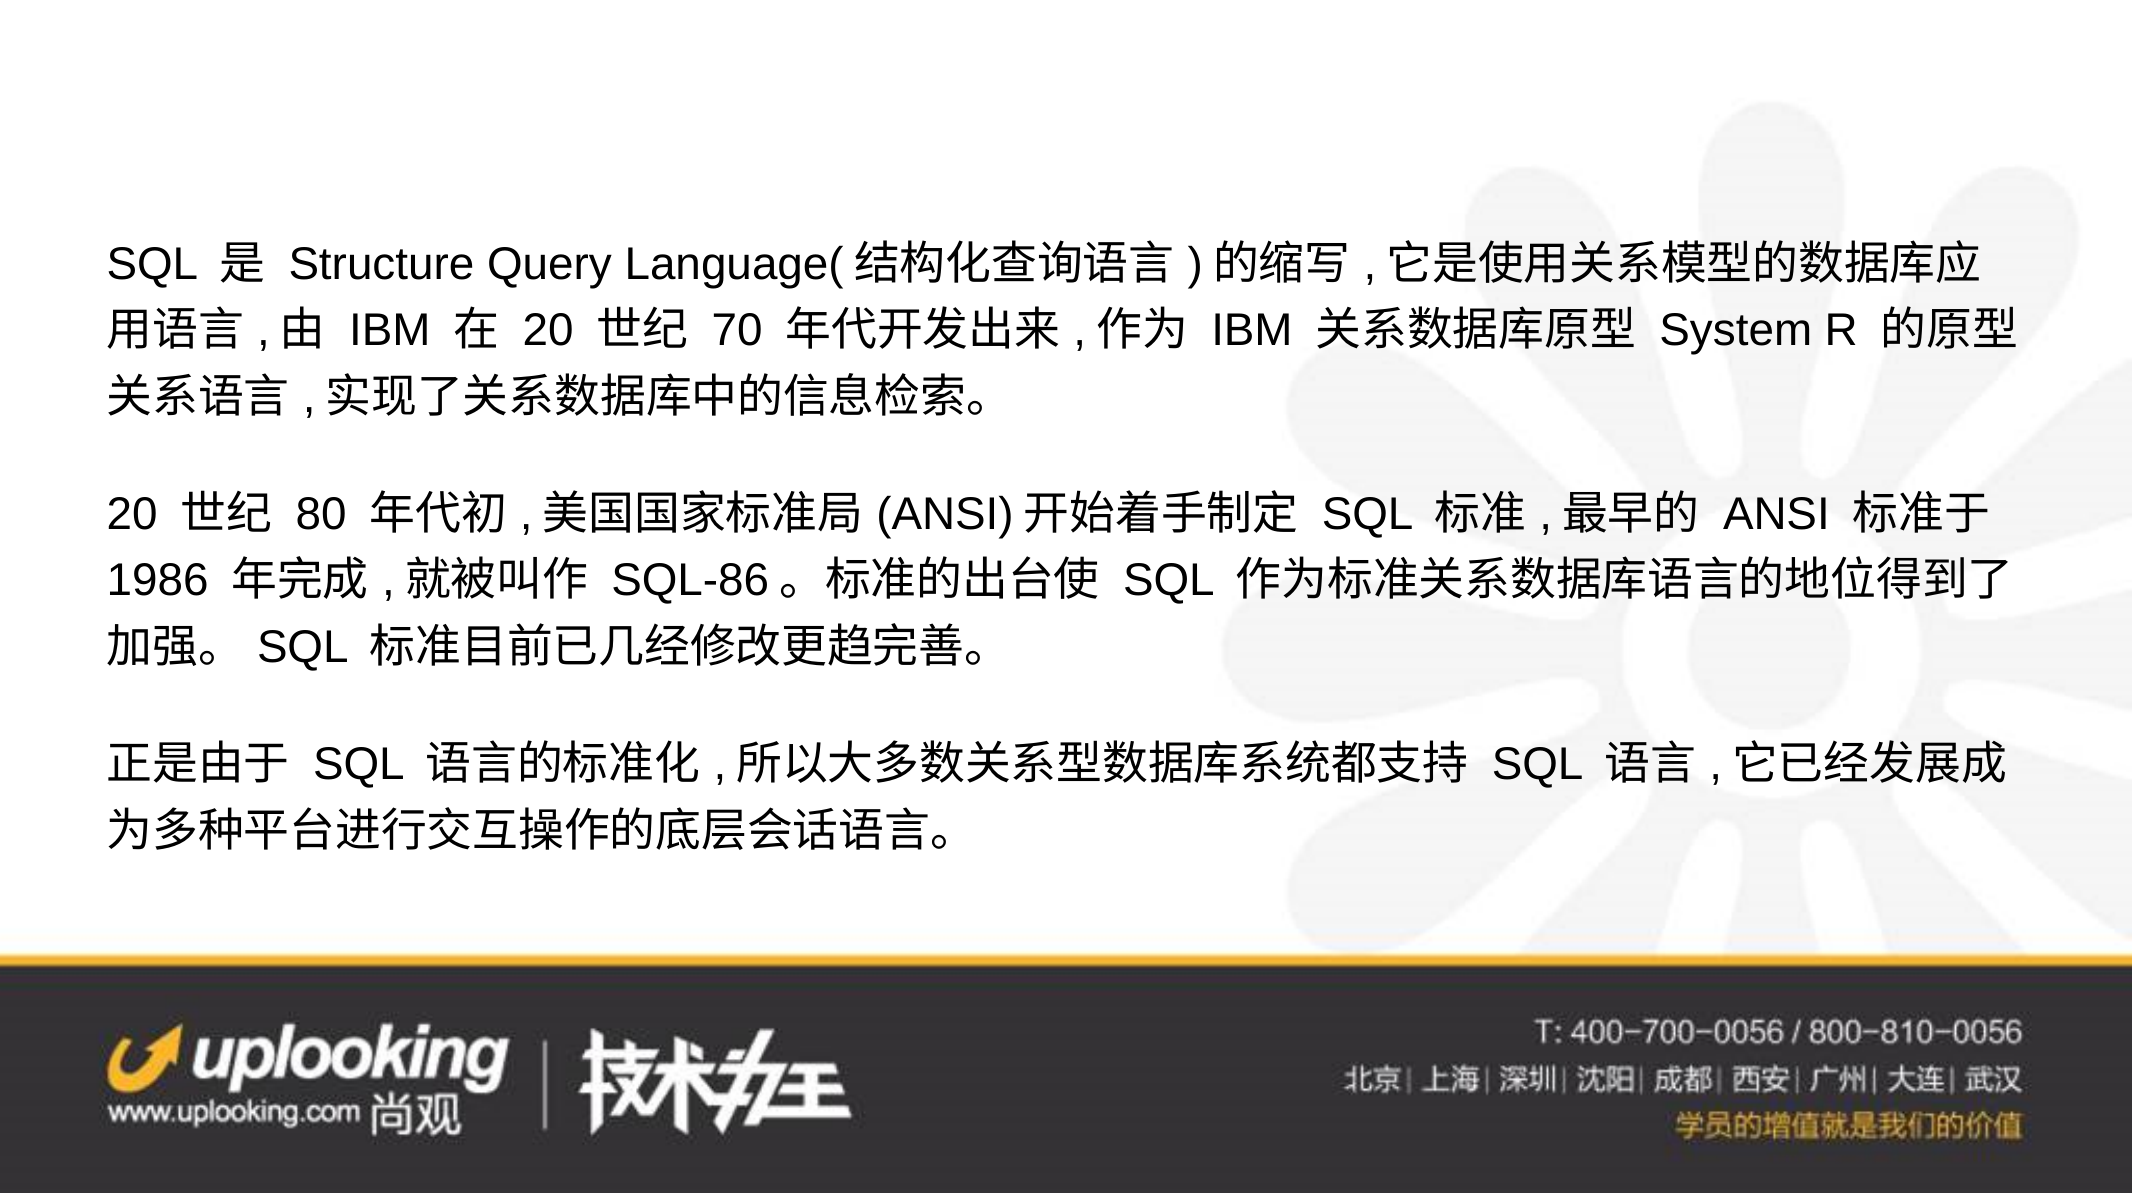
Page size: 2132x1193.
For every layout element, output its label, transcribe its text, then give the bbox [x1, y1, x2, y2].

picture [0, 0, 2132, 1193]
subtitle SQL 是 Structure Query Language(结构化查询语言)的缩写,它是使用关系模型的数据库应用语言,由 IBM 在 20 世纪 70 年代开发出来,作为 IBM 关系数据库原型 System R 的原型关系语言,实现了关系数据库中的信息检索。 20 世纪 80 年代初,美国国家标准局(ANSI)开始着手制定 SQL 标准,最早的 ANSI 标准于1986 年完成,就被叫作 SQL-86。标准的出台使 SQL 作为标准关系数据库语言的地位得到了加强。SQL 标准目前已几经修改更趋完善。 正是由于 SQL 语言的标准化,所以大多数关系型数据库系统都支持 SQL 语言,它已经发展成为多种平台进行交互操作的底层会话语言。 [106, 47, 2026, 1067]
